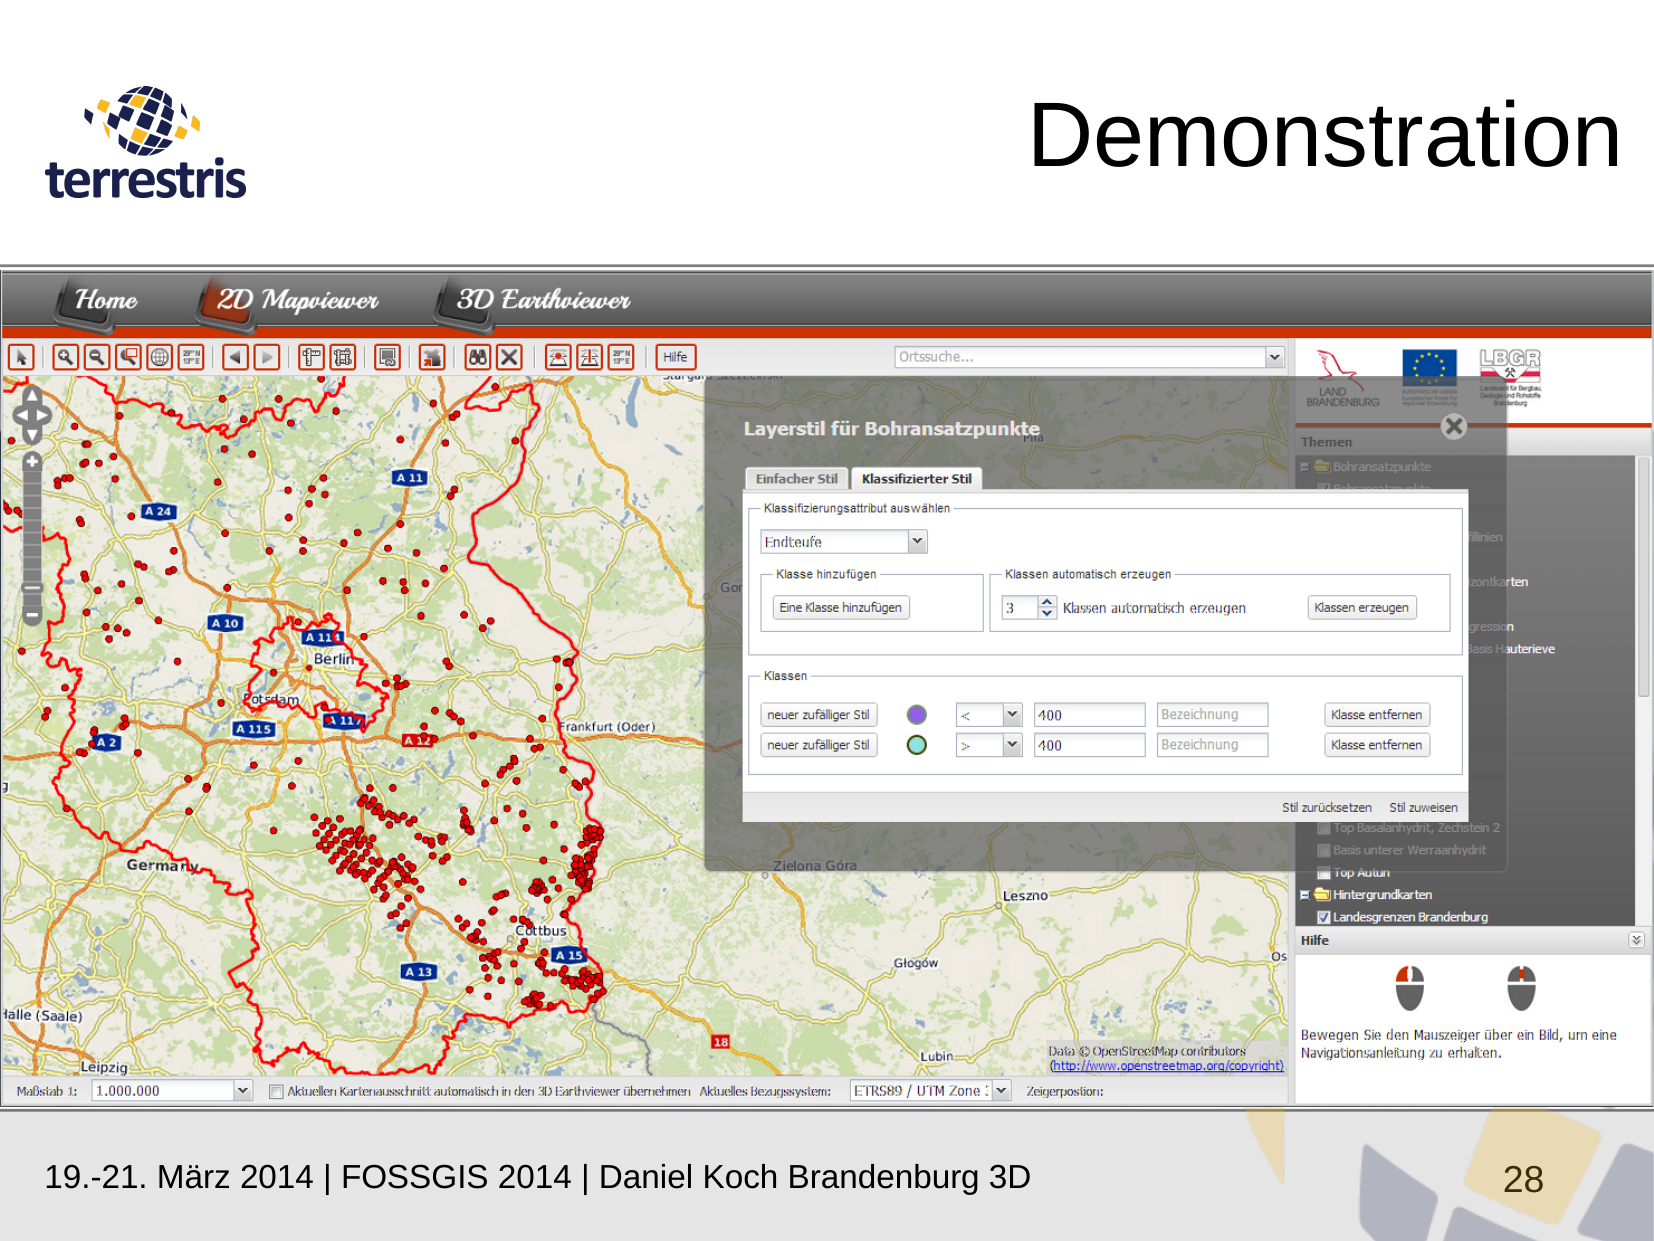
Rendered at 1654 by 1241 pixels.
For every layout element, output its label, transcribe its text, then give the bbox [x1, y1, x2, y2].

title Demonstration [295, 31, 1624, 239]
picture [0, 270, 1654, 1241]
picture [45, 86, 246, 198]
